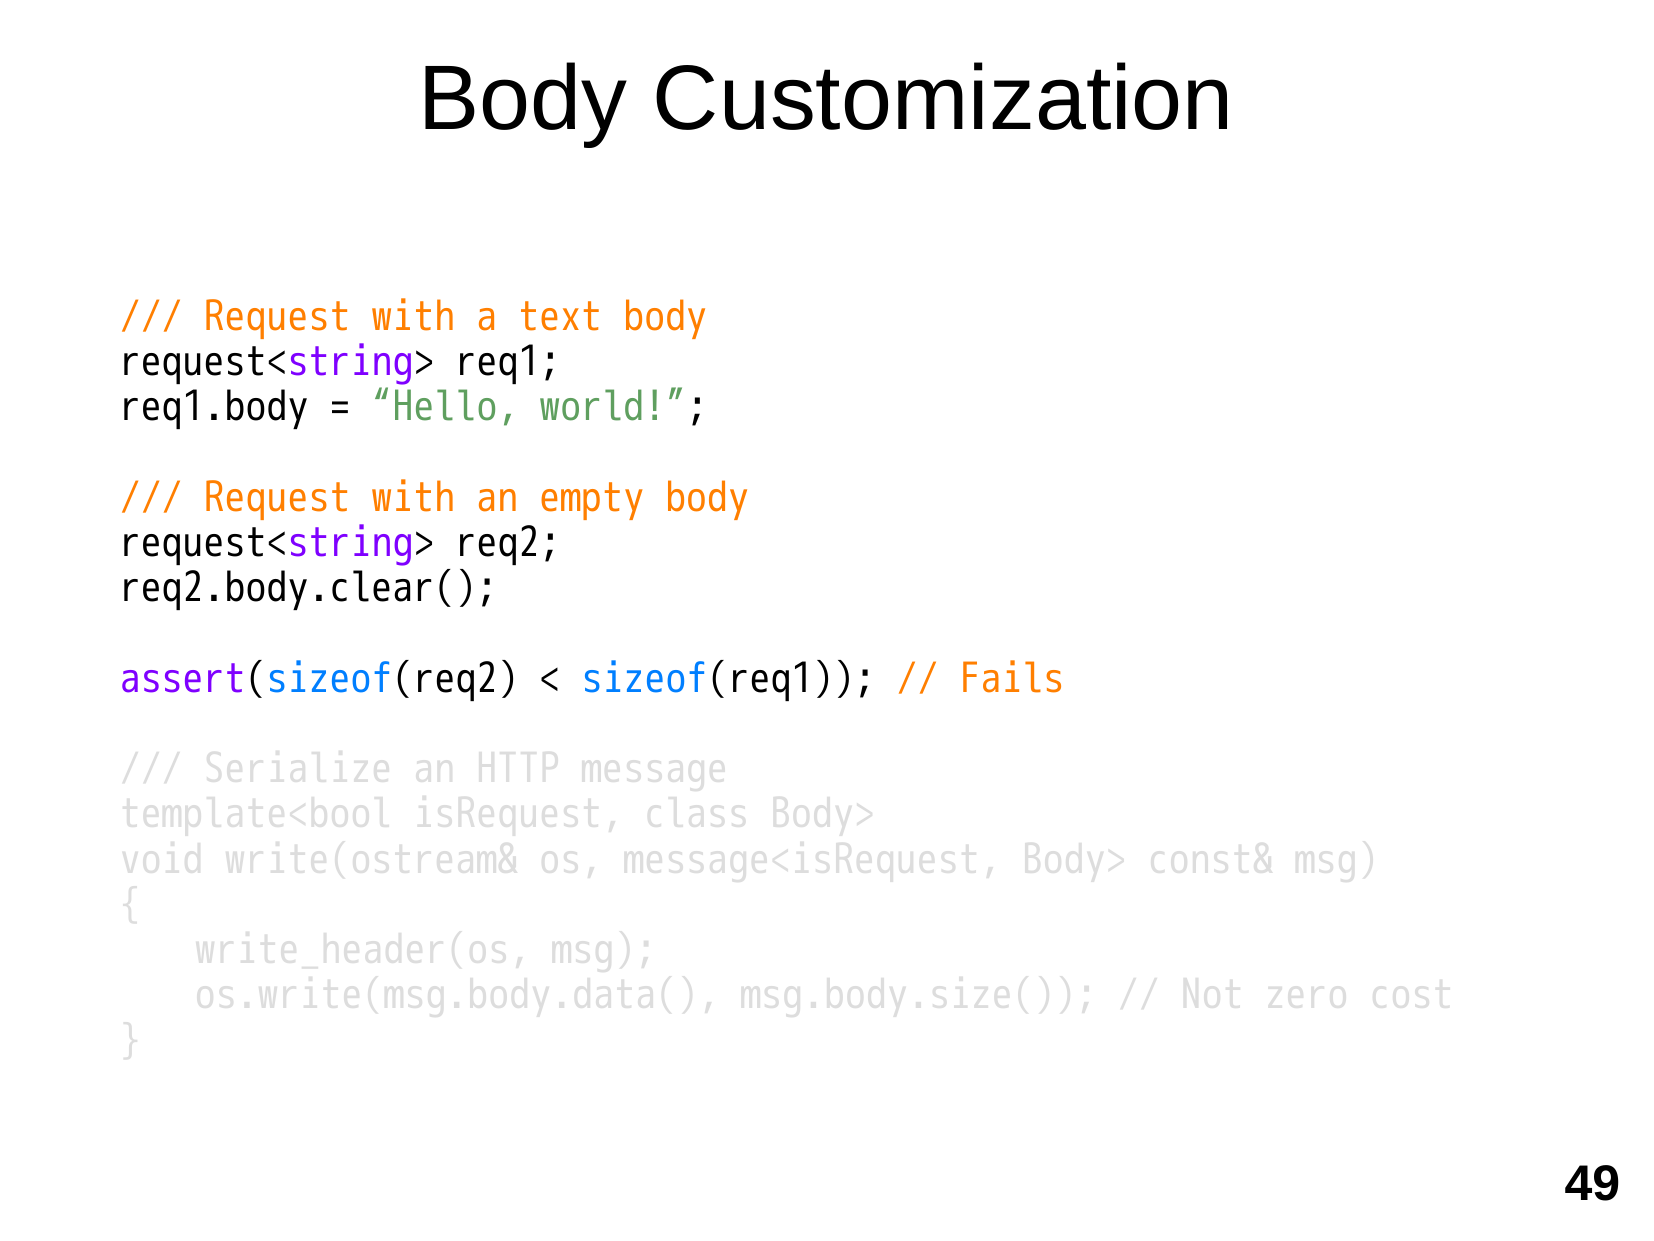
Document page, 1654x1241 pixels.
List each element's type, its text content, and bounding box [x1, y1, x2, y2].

title Body Customization [82, 15, 1571, 181]
text_box /// Request with a text body request<string> req1; req1.body = “Hello, world!”; /// Request with an empty body request<string> req2; req2.body.clear(); assert(sizeof(req2) < sizeof(req1)); // Fails /// Serialize an HTTP message template<bool isRequest, class Body> void write(ostream& os, message<isRequest, Body> const& msg) { write_header(os, msg); os.write(msg.body.data(), msg.body.size()); // Not zero cost } [104, 287, 1575, 1096]
